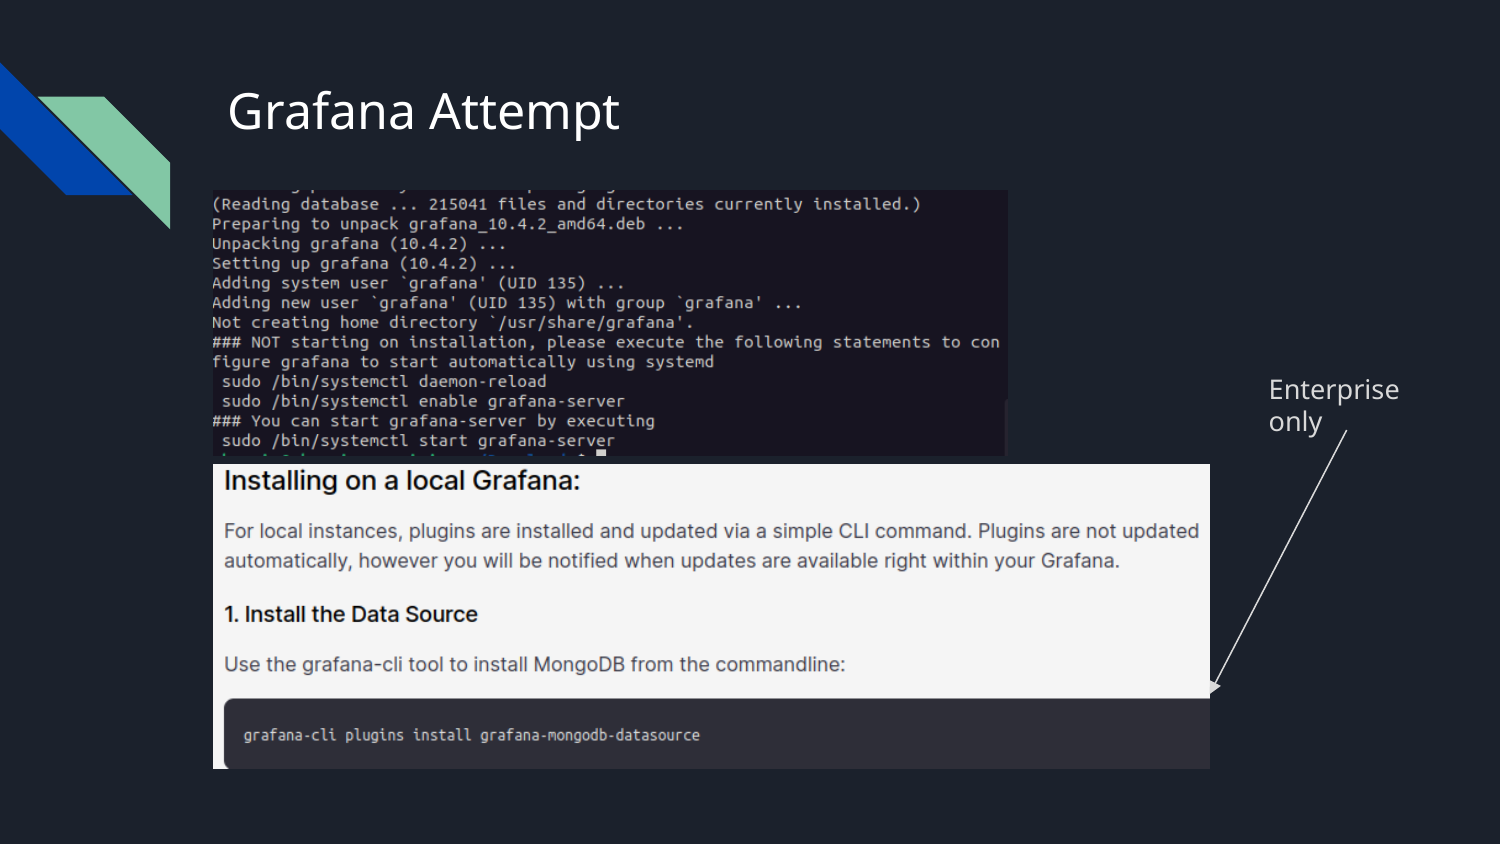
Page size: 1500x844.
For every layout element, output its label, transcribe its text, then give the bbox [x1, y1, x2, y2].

picture [213, 190, 1008, 456]
picture [213, 464, 1210, 770]
text_box Enterprise only [1253, 357, 1445, 411]
title Grafana Attempt [212, 64, 1368, 215]
